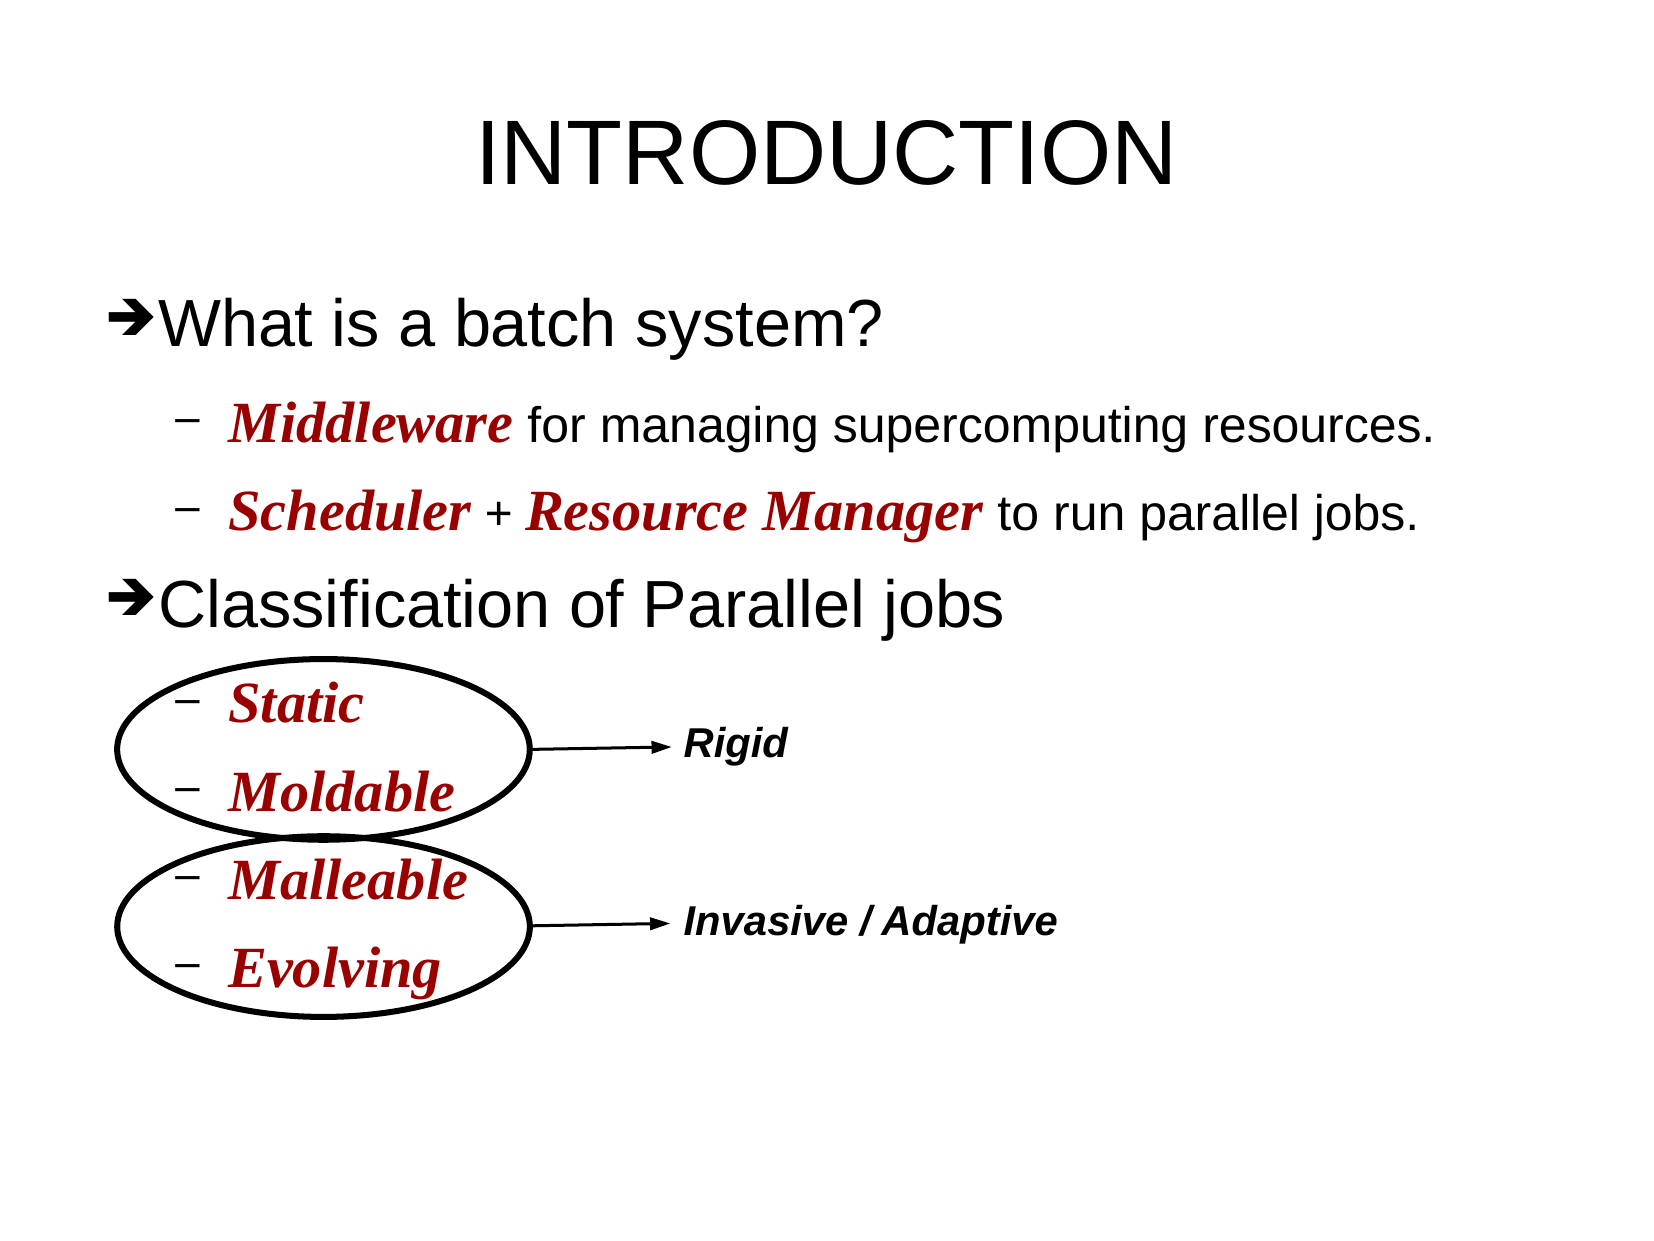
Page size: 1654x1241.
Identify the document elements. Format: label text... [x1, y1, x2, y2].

list What is a batch system? Middleware for managing supercomputing resources. Scheduler + Resource Manager to run parallel jobs. Classification of Parallel jobs Static Moldable Malleable Evolving [86, 286, 1576, 1172]
text_box Rigid [668, 712, 806, 775]
title INTRODUCTION [82, 49, 1571, 257]
chart [773, 595, 892, 655]
text_box Invasive / Adaptive [668, 890, 1138, 952]
